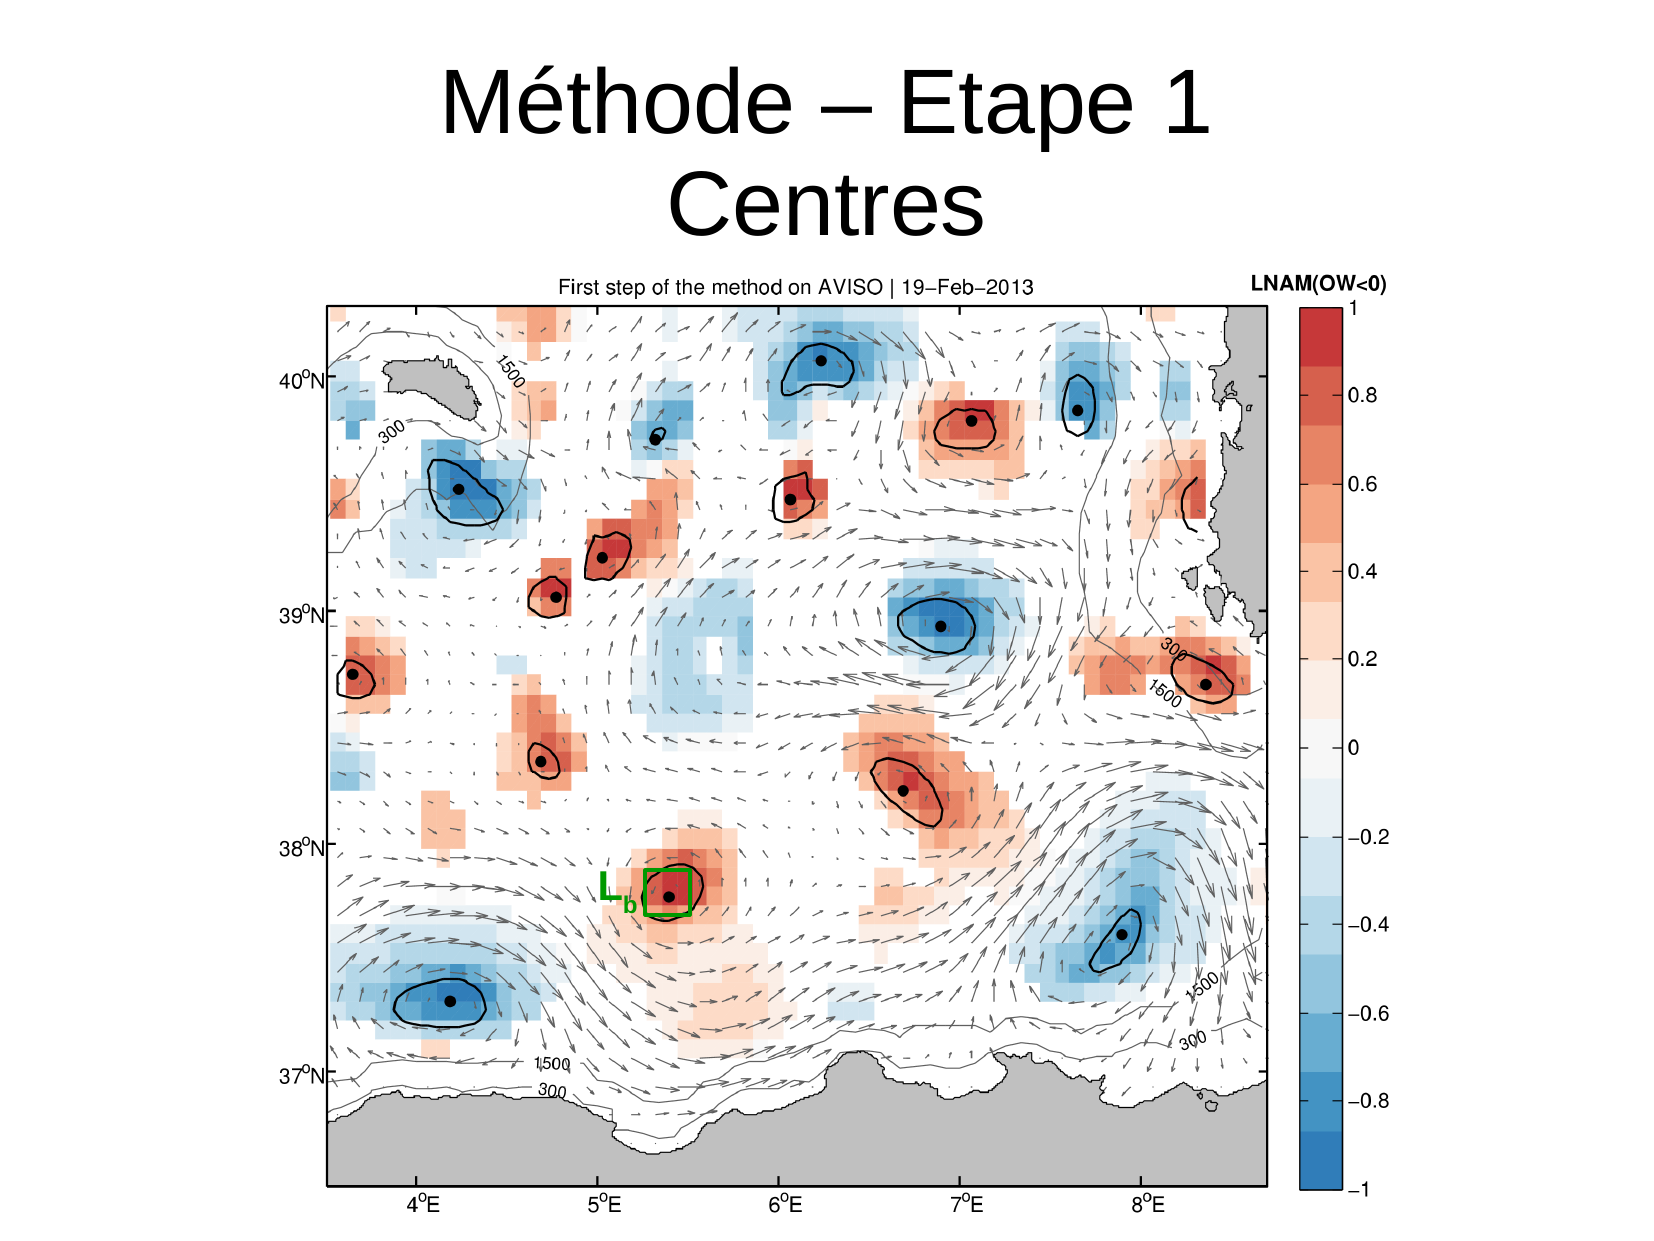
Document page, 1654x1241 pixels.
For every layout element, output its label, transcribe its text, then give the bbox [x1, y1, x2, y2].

picture [255, 239, 1409, 1241]
text_box Lb [582, 855, 653, 927]
title Méthode – Etape 1 Centres [82, 49, 1571, 257]
